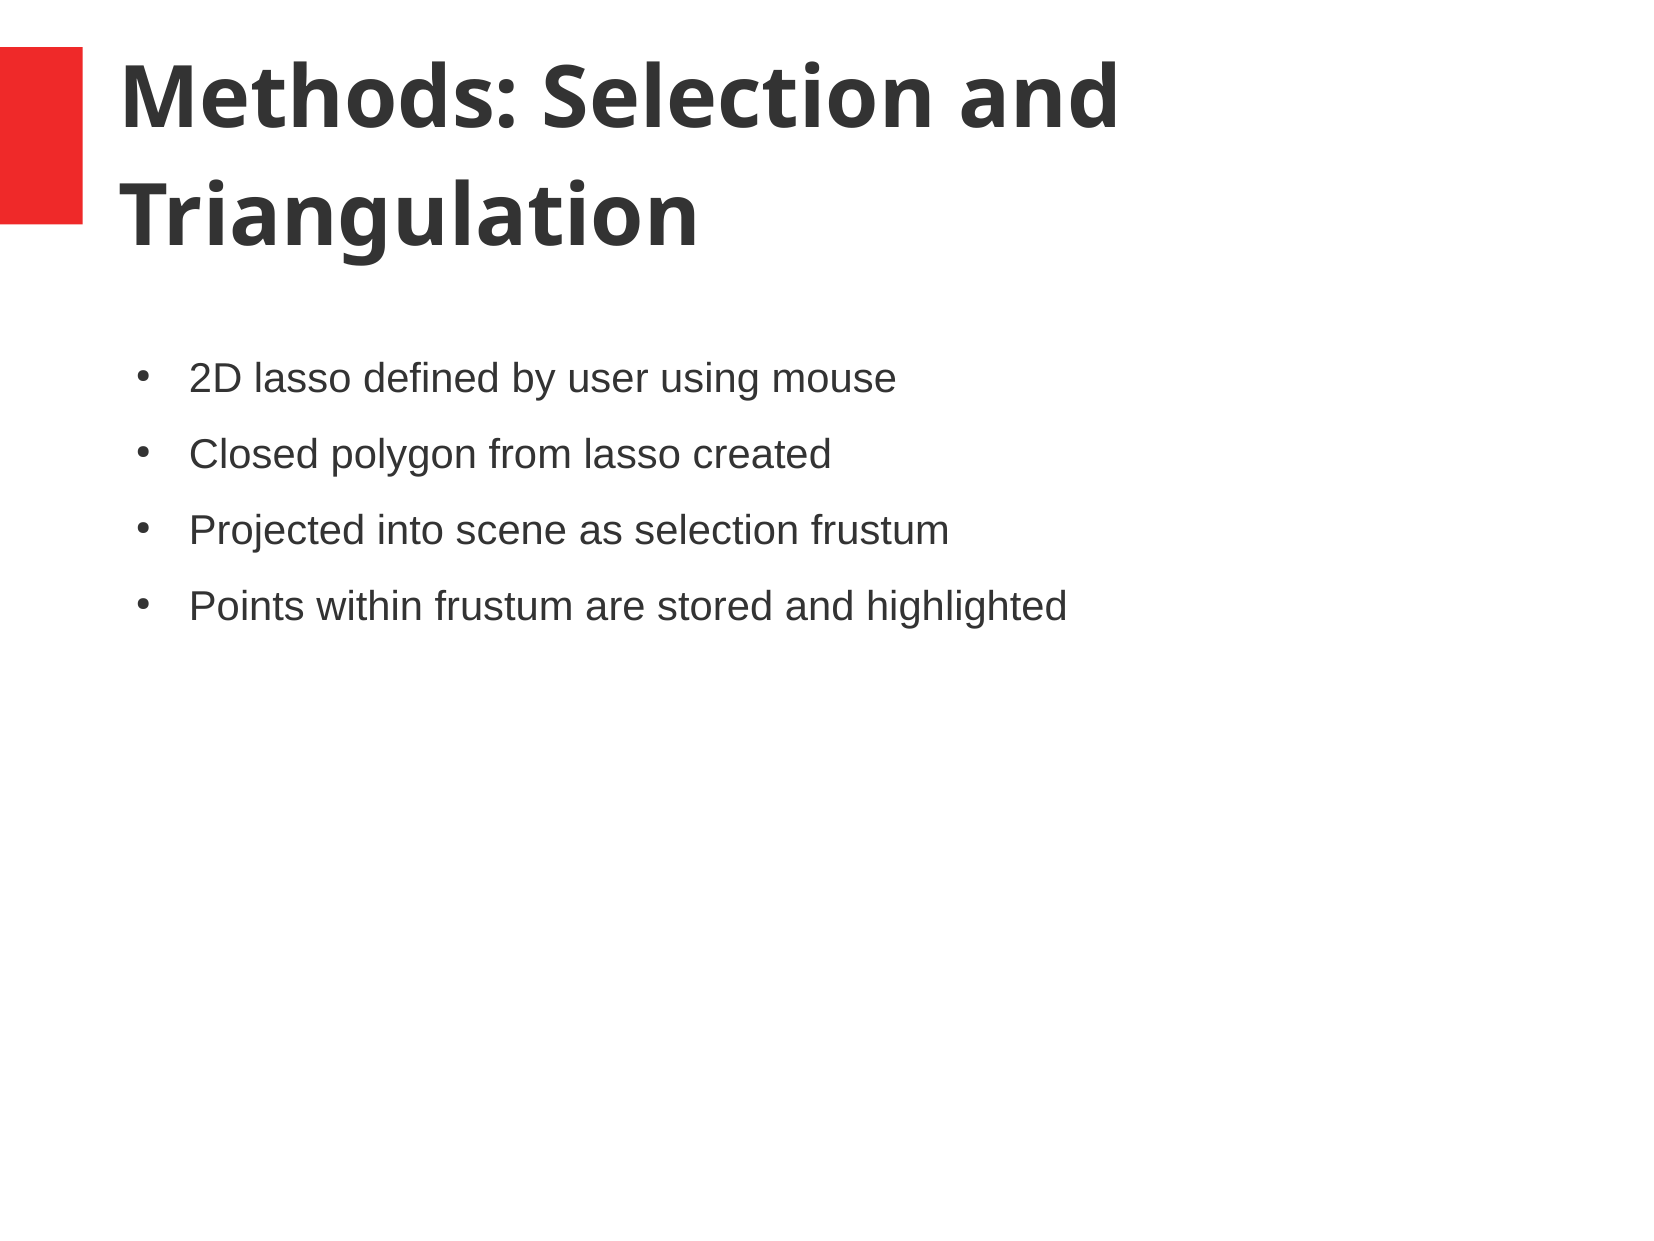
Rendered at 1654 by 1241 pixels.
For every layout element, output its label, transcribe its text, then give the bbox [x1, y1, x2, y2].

list 2D lasso defined by user using mouse Closed polygon from lasso created Projected into scene as selection frustum Points within frustum are stored and highlighted [118, 354, 1536, 1074]
title Methods: Selection and Triangulation [118, 35, 1571, 271]
